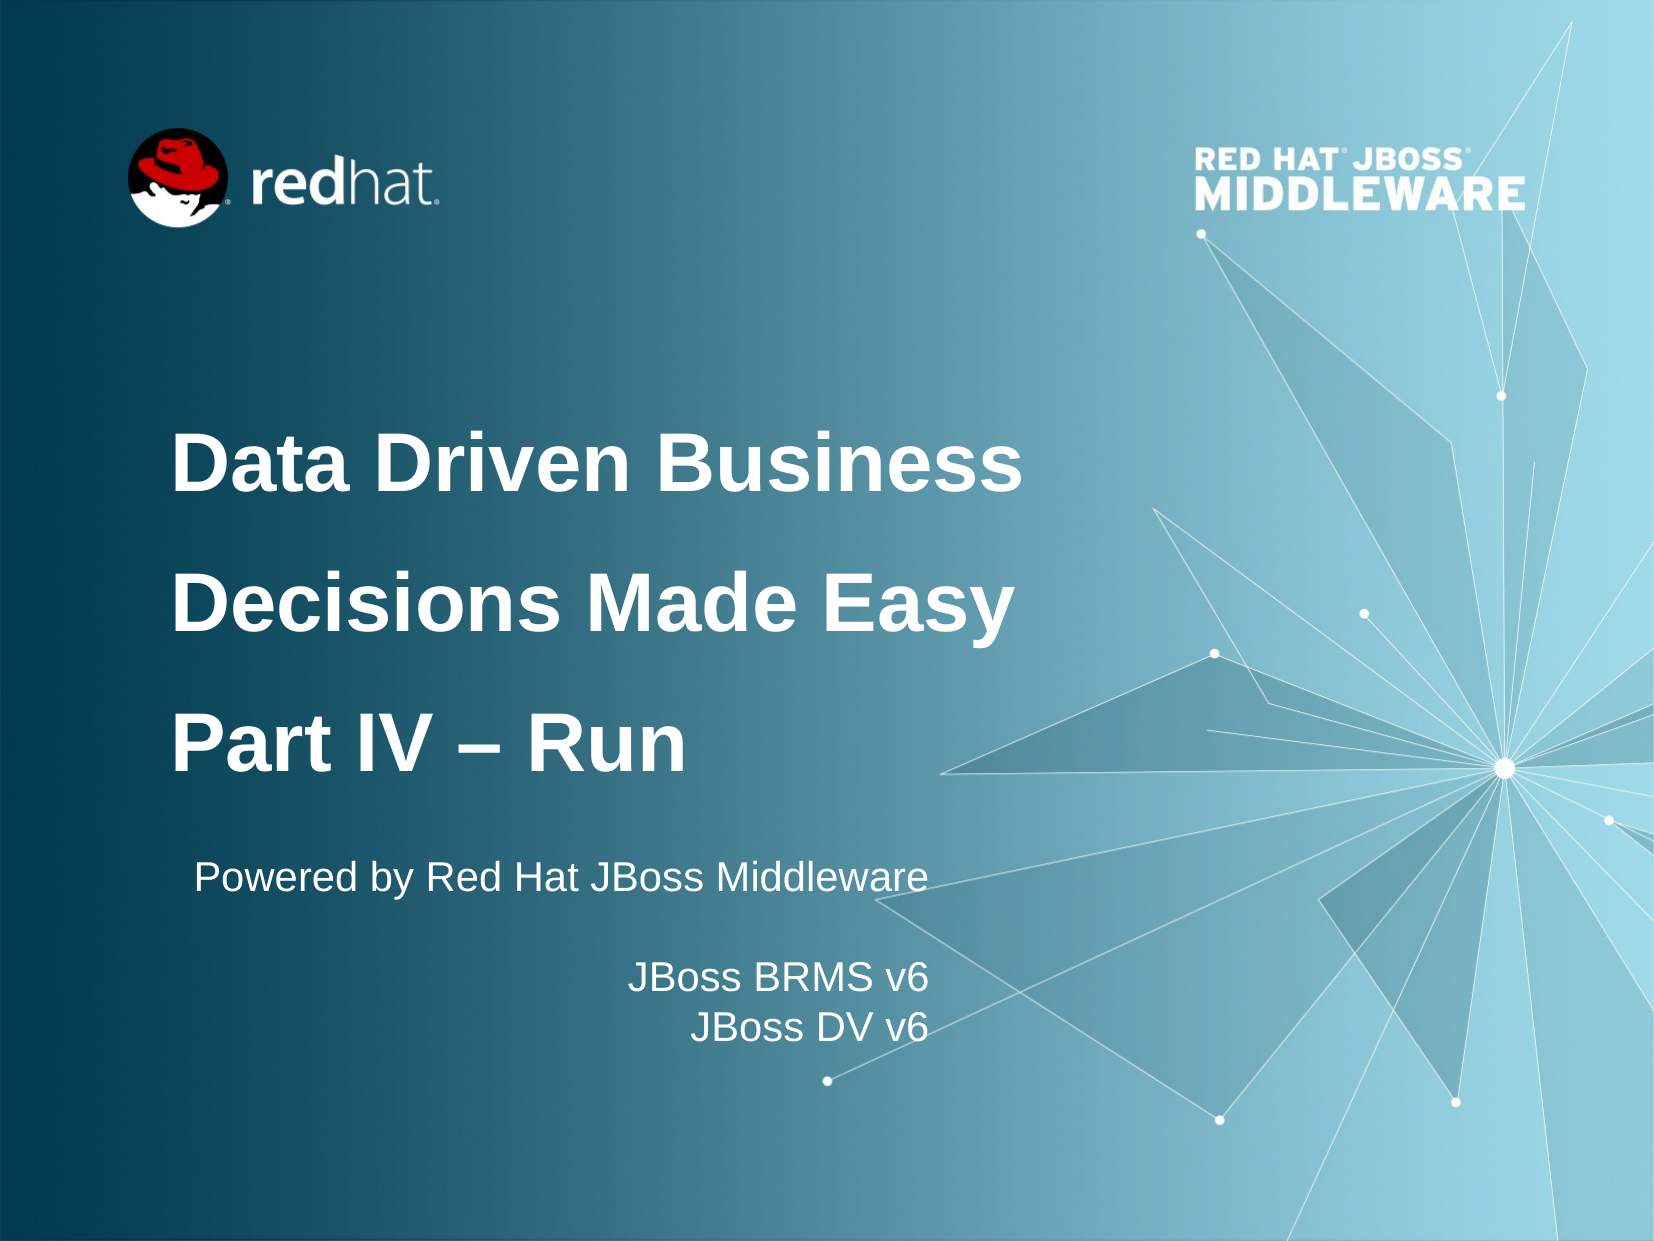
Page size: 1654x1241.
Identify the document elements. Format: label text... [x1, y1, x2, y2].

picture [106, 0, 1654, 1241]
text_box Powered by Red Hat JBoss Middleware JBoss BRMS v6 JBoss DV v6 [187, 846, 1455, 1117]
text_box Data Driven Business Decisions Made Easy Part IV – Run [170, 267, 1408, 1080]
